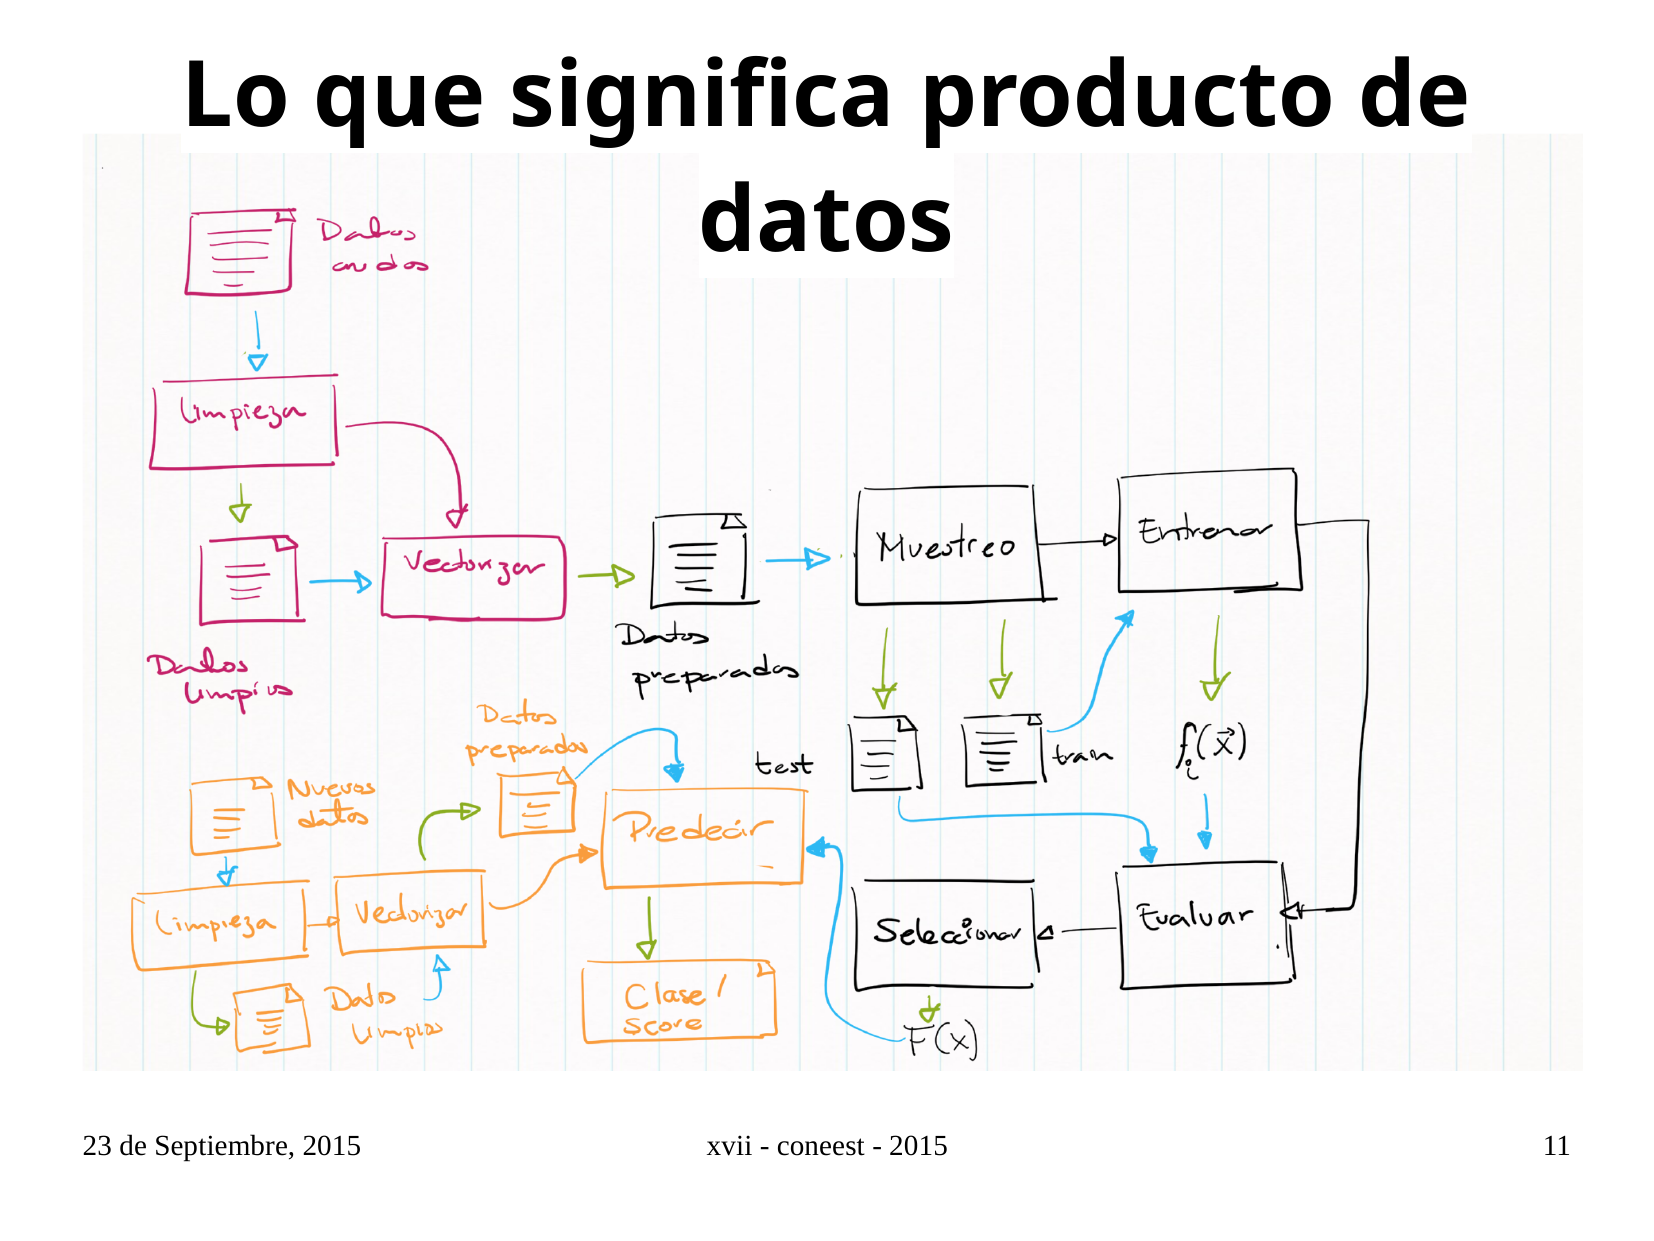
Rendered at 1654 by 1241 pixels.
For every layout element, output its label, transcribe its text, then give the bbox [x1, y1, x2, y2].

title Lo que significa producto de datos [82, 49, 1571, 257]
picture [82, 133, 1583, 1071]
